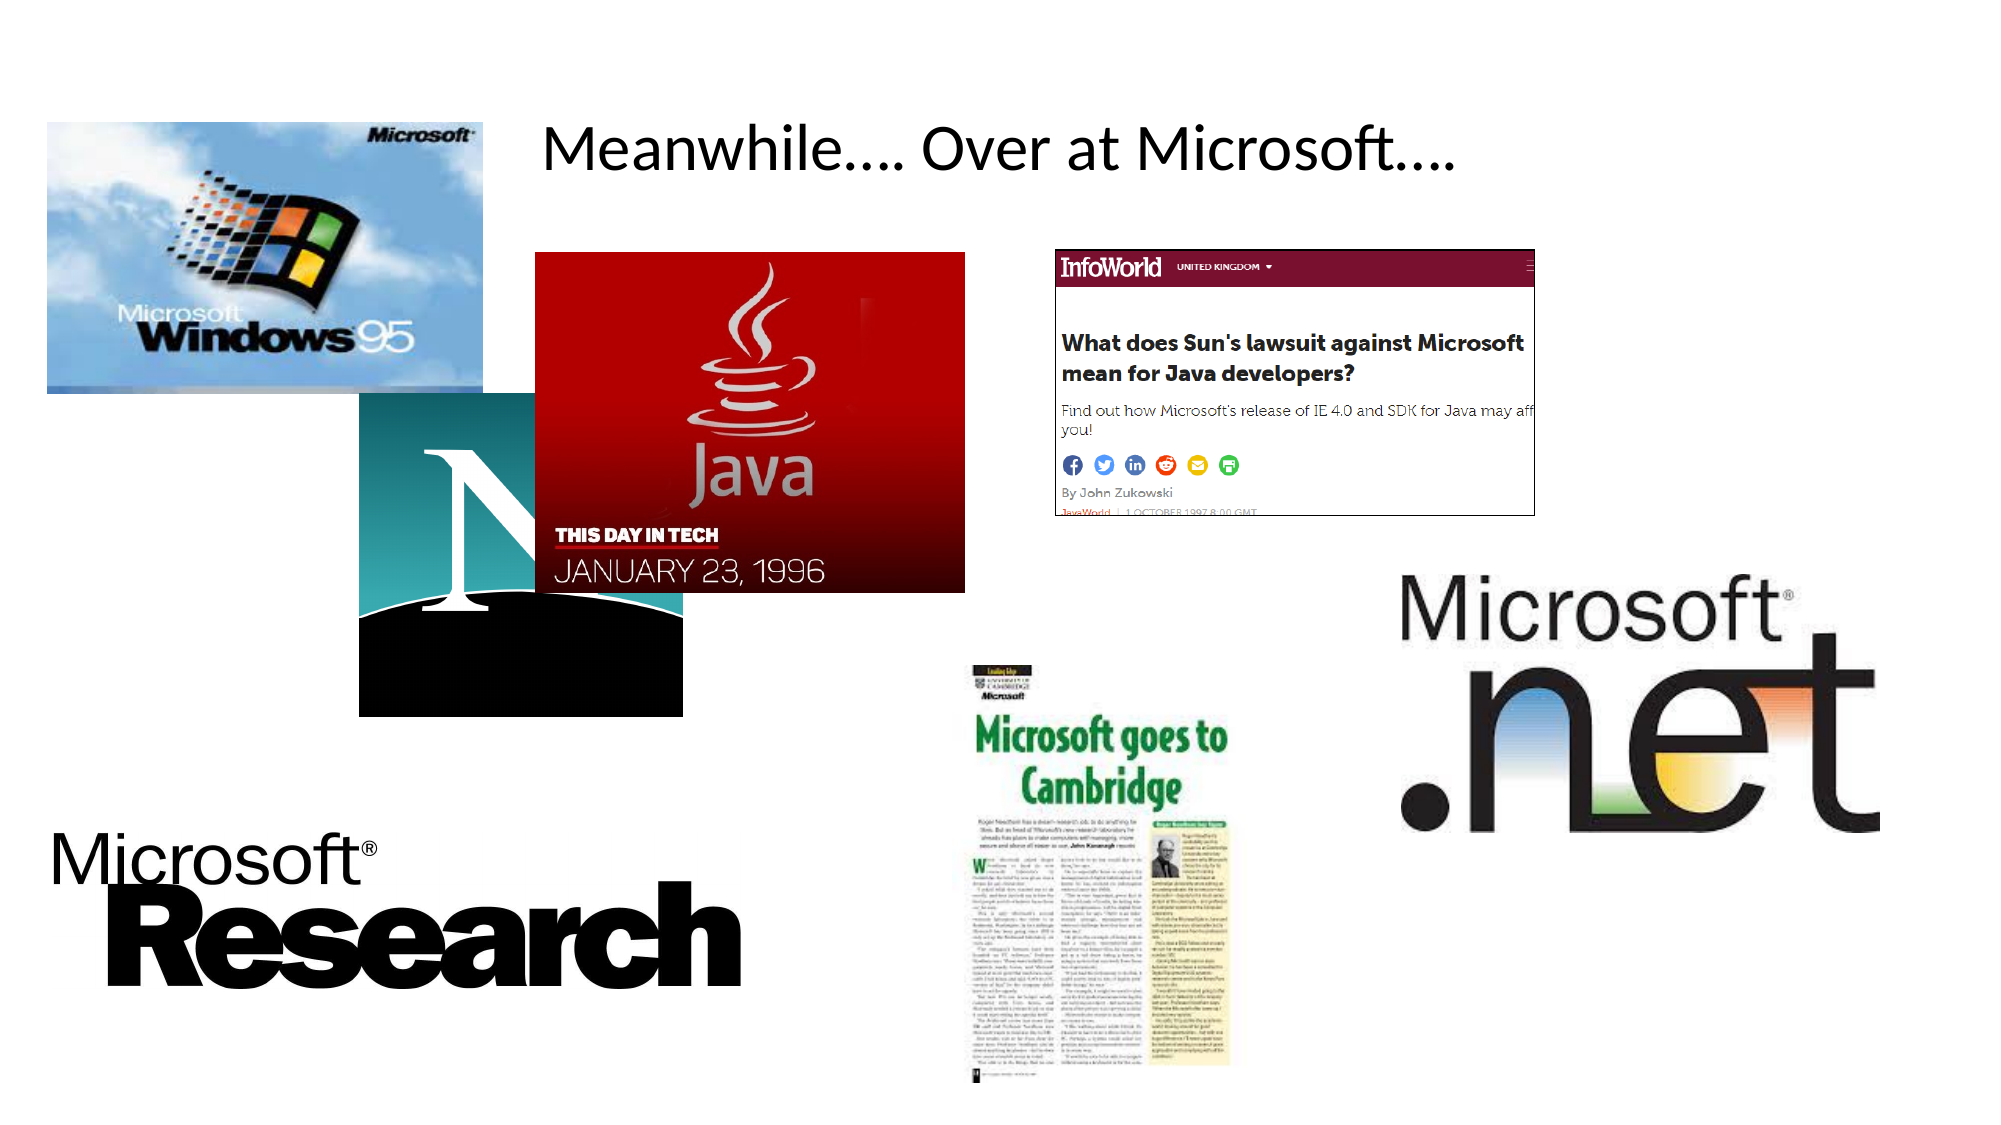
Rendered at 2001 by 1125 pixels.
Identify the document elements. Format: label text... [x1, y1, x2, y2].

picture [1401, 574, 1880, 833]
text_box Meanwhile…. Over at Microsoft…. [289, 96, 1711, 193]
picture [952, 665, 1248, 1083]
picture [53, 832, 741, 989]
picture [1056, 250, 1534, 515]
picture [47, 122, 965, 717]
